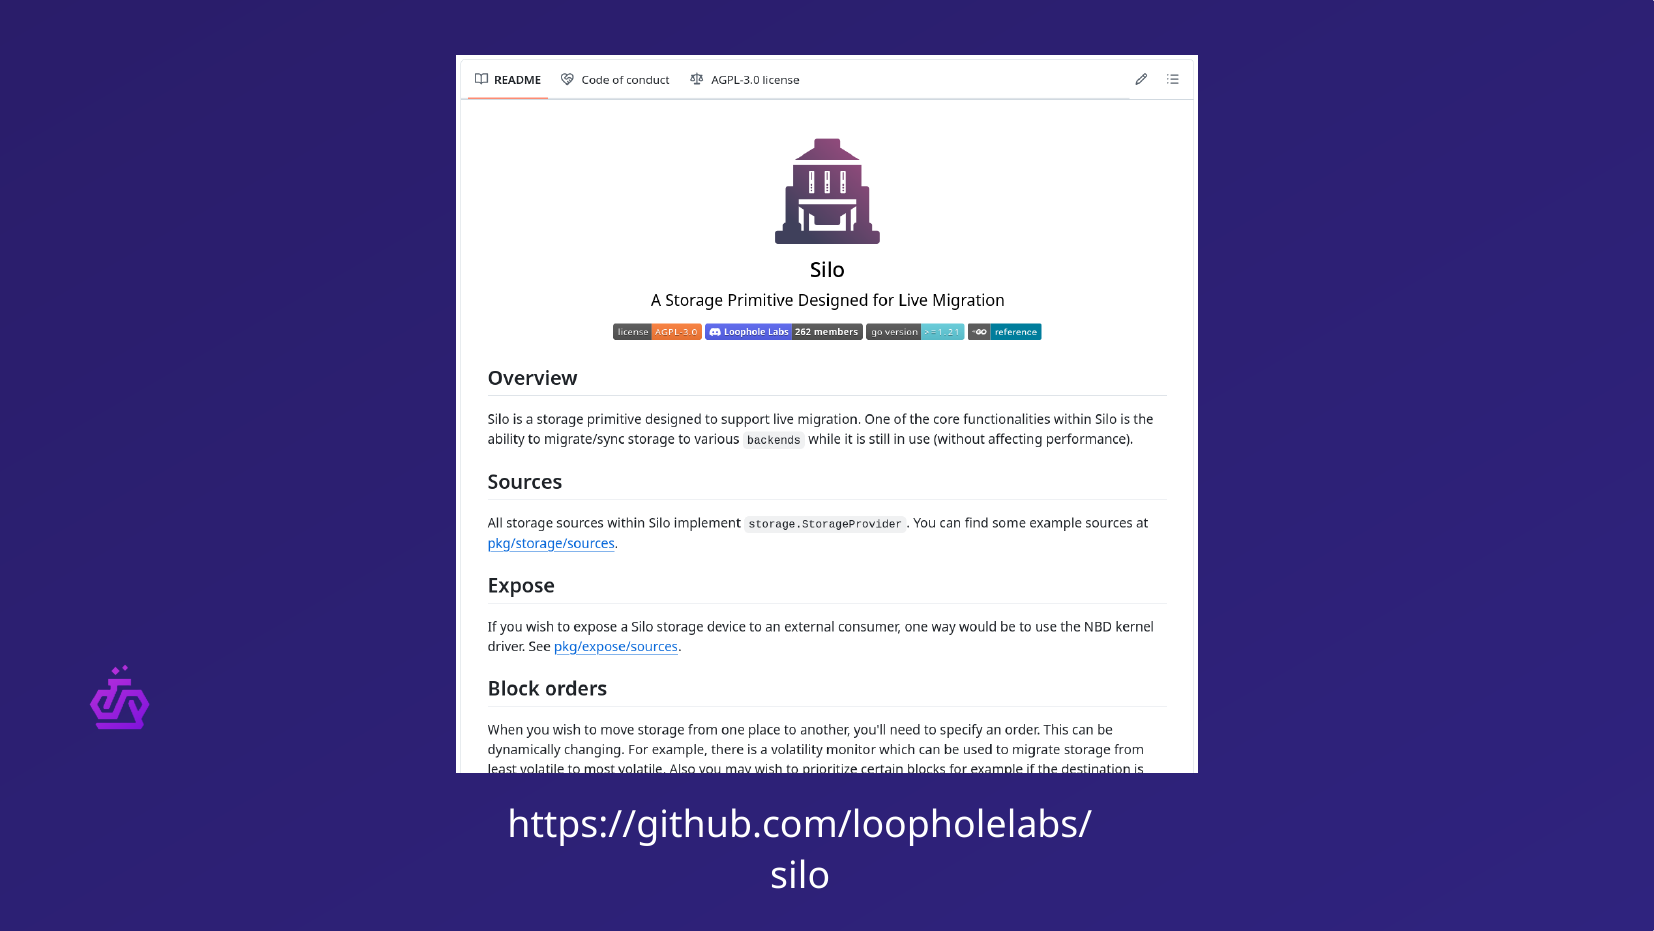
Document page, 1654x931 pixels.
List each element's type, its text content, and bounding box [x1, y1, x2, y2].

text_box https://github.com/loopholelabs/silo [492, 751, 1161, 931]
picture [456, 55, 1198, 773]
picture [70, 643, 150, 755]
